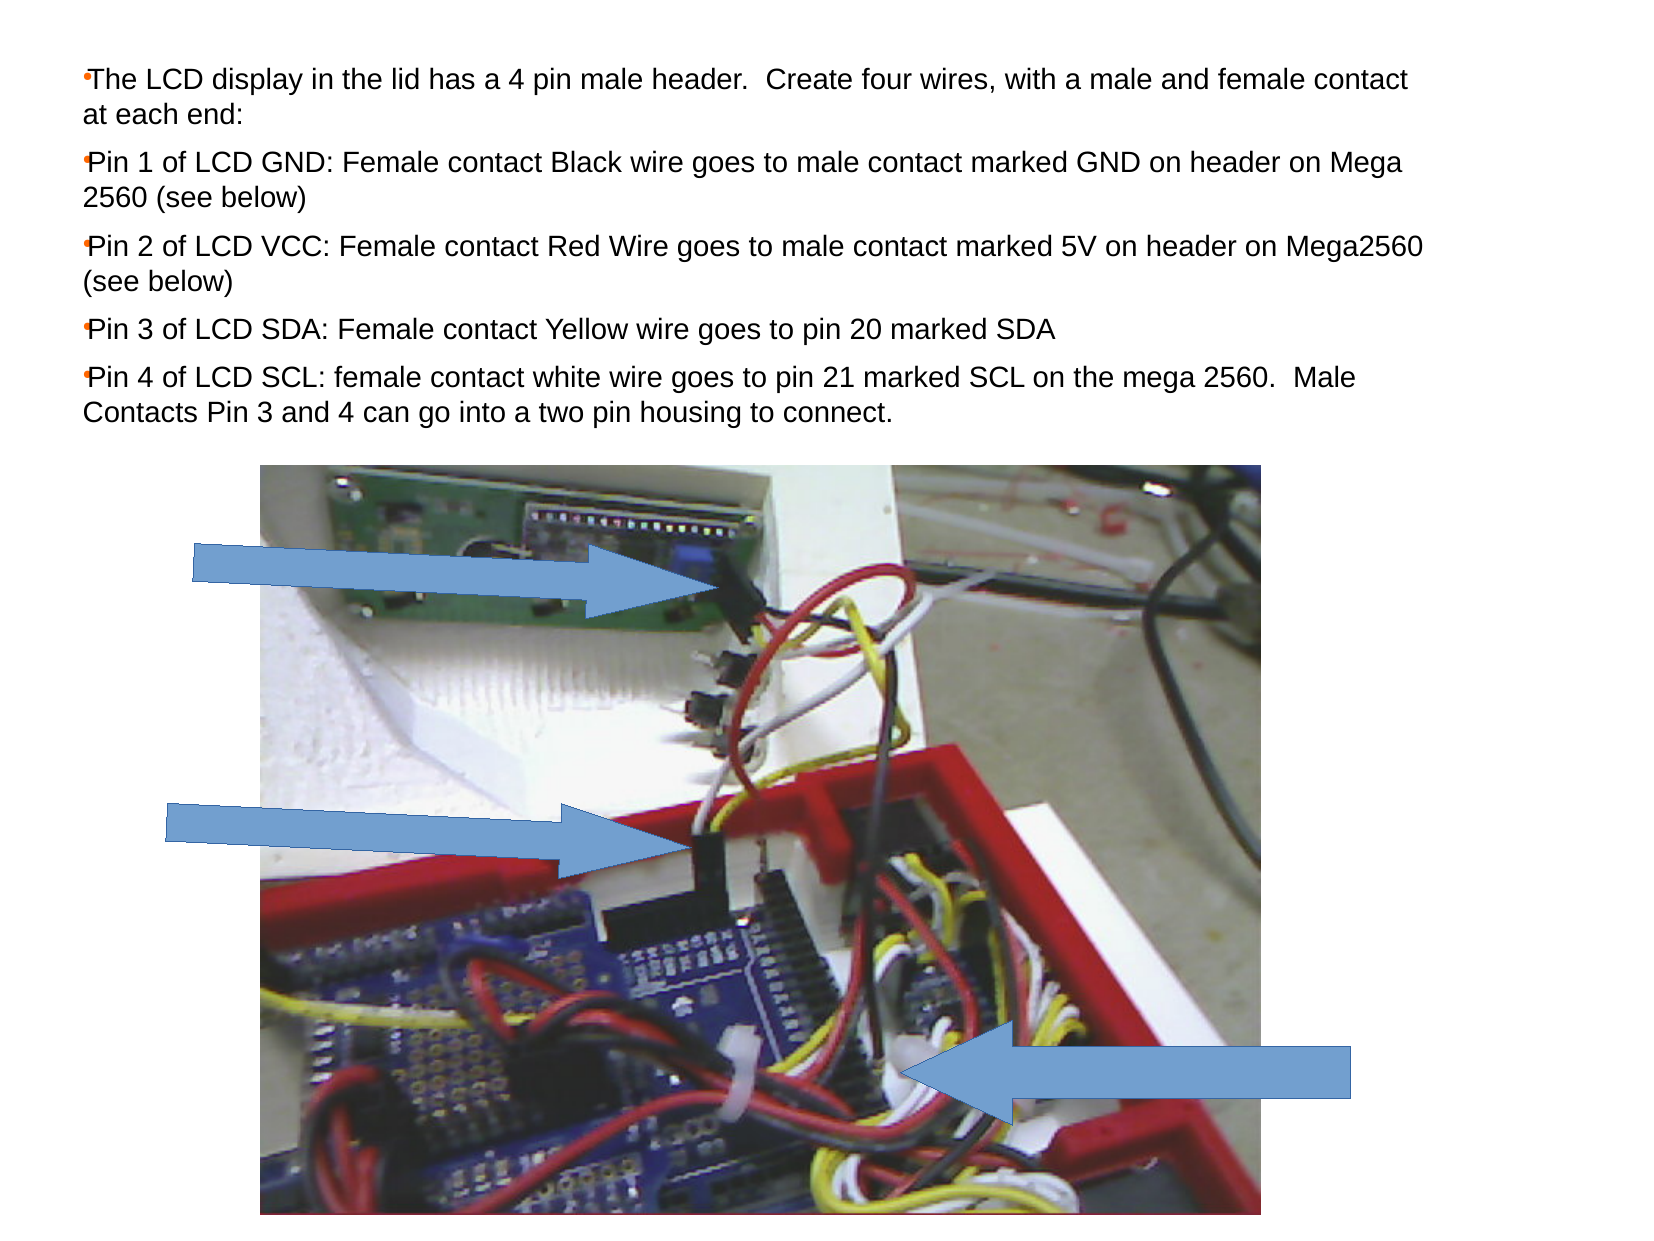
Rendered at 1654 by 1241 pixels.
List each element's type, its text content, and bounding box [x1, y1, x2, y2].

text_box [165, 803, 692, 879]
text_box [192, 543, 719, 619]
text_box [900, 1020, 1351, 1126]
picture [260, 465, 1261, 1216]
list The LCD display in the lid has a 4 pin male header. Create four wires, with a male and female contact at each end: Pin 1 of LCD GND: Female contact Black wire goes to male contact marked GND on header on Mega 2560 (see below) Pin 2 of LCD VCC: Female contact Red Wire goes to male contact marked 5V on header on Mega2560 (see below) Pin 3 of LCD SDA: Female contact Yellow wire goes to pin 20 marked SDA Pin 4 of LCD SCL: female contact white wire goes to pin 21 marked SCL on the mega 2560. Male Contacts Pin 3 and 4 can go into a two pin housing to connect. [82, 60, 1441, 436]
